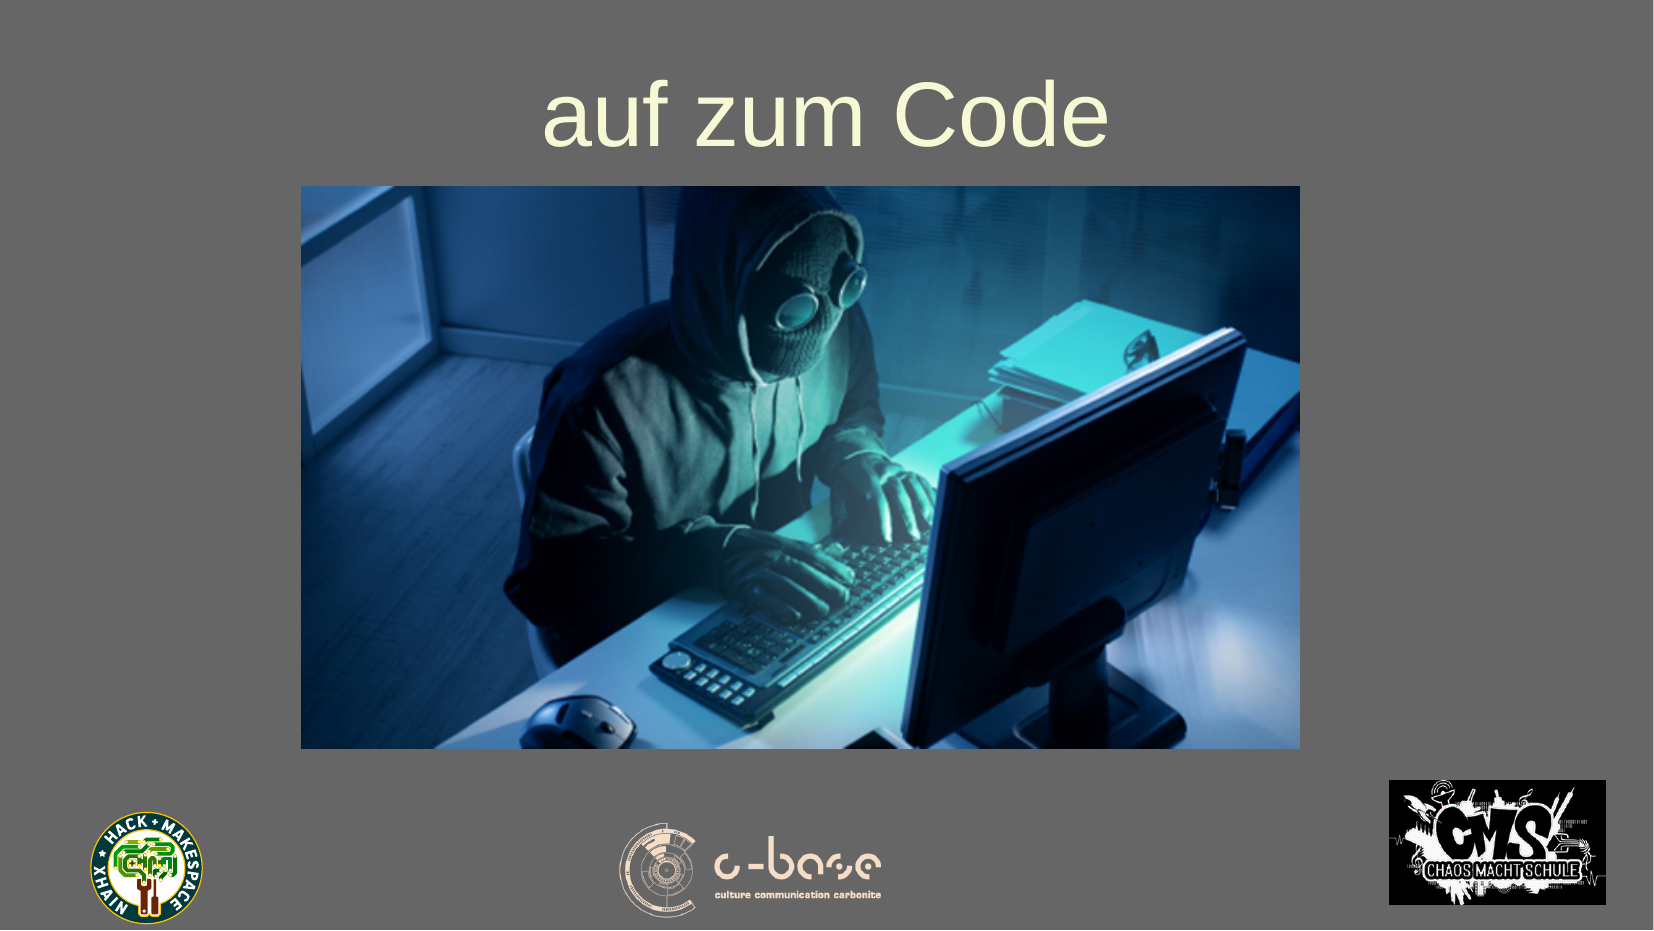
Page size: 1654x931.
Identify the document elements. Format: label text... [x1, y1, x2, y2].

picture [609, 809, 897, 931]
title auf zum Code [82, 37, 1571, 193]
picture [301, 186, 1300, 749]
picture [1389, 780, 1606, 905]
